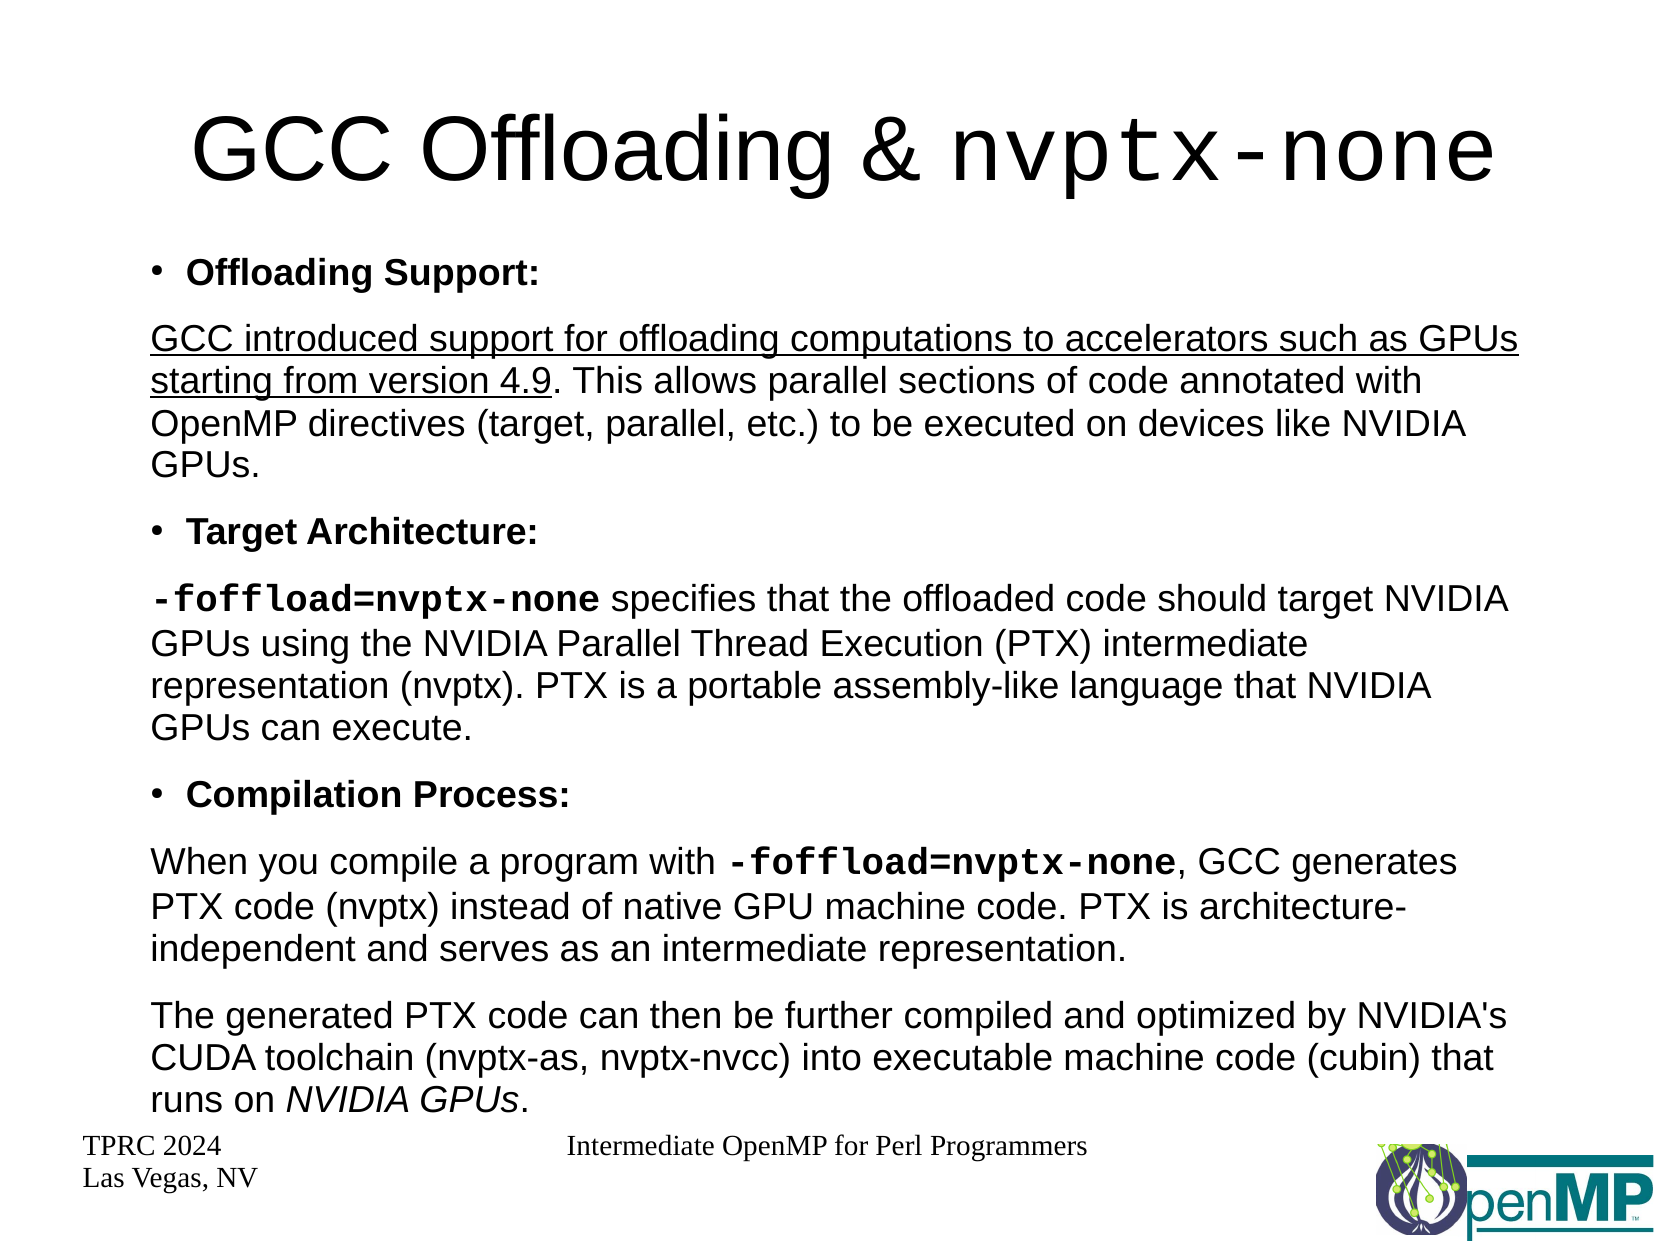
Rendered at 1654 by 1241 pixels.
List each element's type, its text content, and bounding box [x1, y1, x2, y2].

text_box Offloading Support: GCC introduced support for offloading computations to accelerators such as GPUs starting from version 4.9. This allows parallel sections of code annotated with OpenMP directives (target, parallel, etc.) to be executed on devices like NVIDIA GPUs. Target Architecture: -foffload=nvptx-none specifies that the offloaded code should target NVIDIA GPUs using the NVIDIA Parallel Thread Execution (PTX) intermediate representation (nvptx). PTX is a portable assembly-like language that NVIDIA GPUs can execute. Compilation Process: When you compile a program with -foffload=nvptx-none, GCC generates PTX code (nvptx) instead of native GPU machine code. PTX is architecture-independent and serves as an intermediate representation. The generated PTX code can then be further compiled and optimized by NVIDIA's CUDA toolchain (nvptx-as, nvptx-nvcc) into executable machine code (cubin) that runs on NVIDIA GPUs. [135, 243, 1541, 1172]
title GCC Offloading & nvptx-none [82, 49, 1571, 257]
picture [1376, 1155, 1654, 1241]
